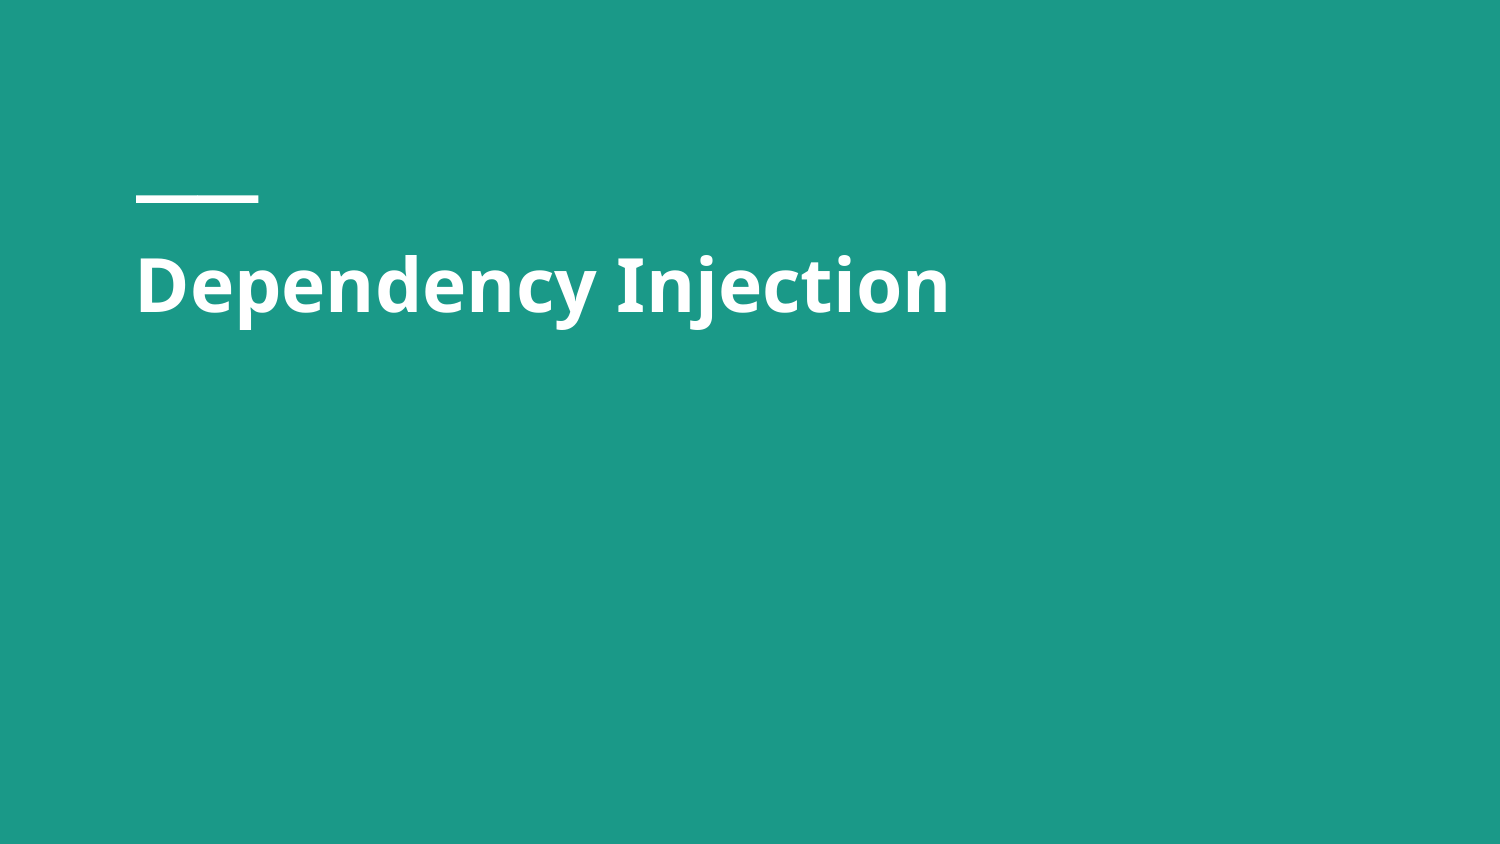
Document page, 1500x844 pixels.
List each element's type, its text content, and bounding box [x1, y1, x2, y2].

title Dependency Injection [119, 216, 1381, 466]
